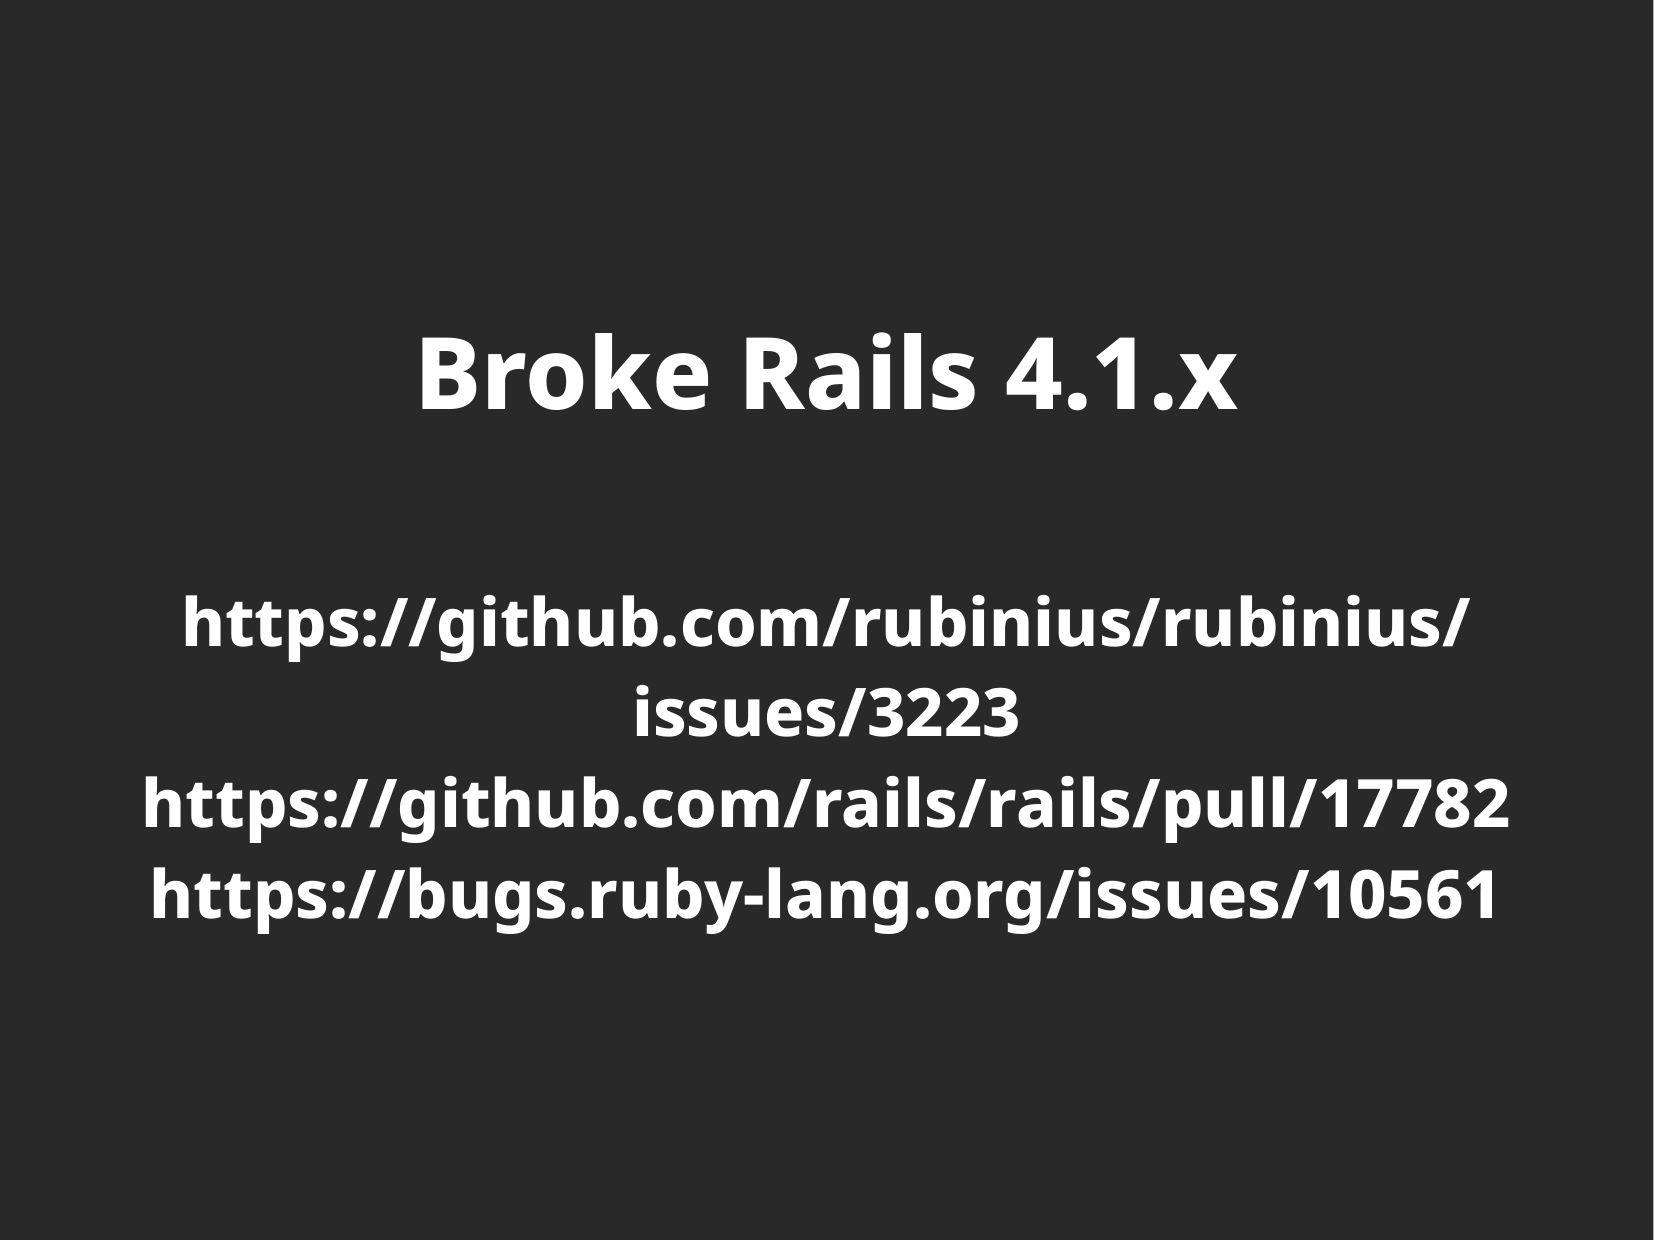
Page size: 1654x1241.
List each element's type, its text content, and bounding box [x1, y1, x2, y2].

subtitle Broke Rails 4.1.x https://github.com/rubinius/rubinius/issues/3223 https://github.com/rails/rails/pull/17782 https://bugs.ruby-lang.org/issues/10561 [82, 329, 1571, 911]
